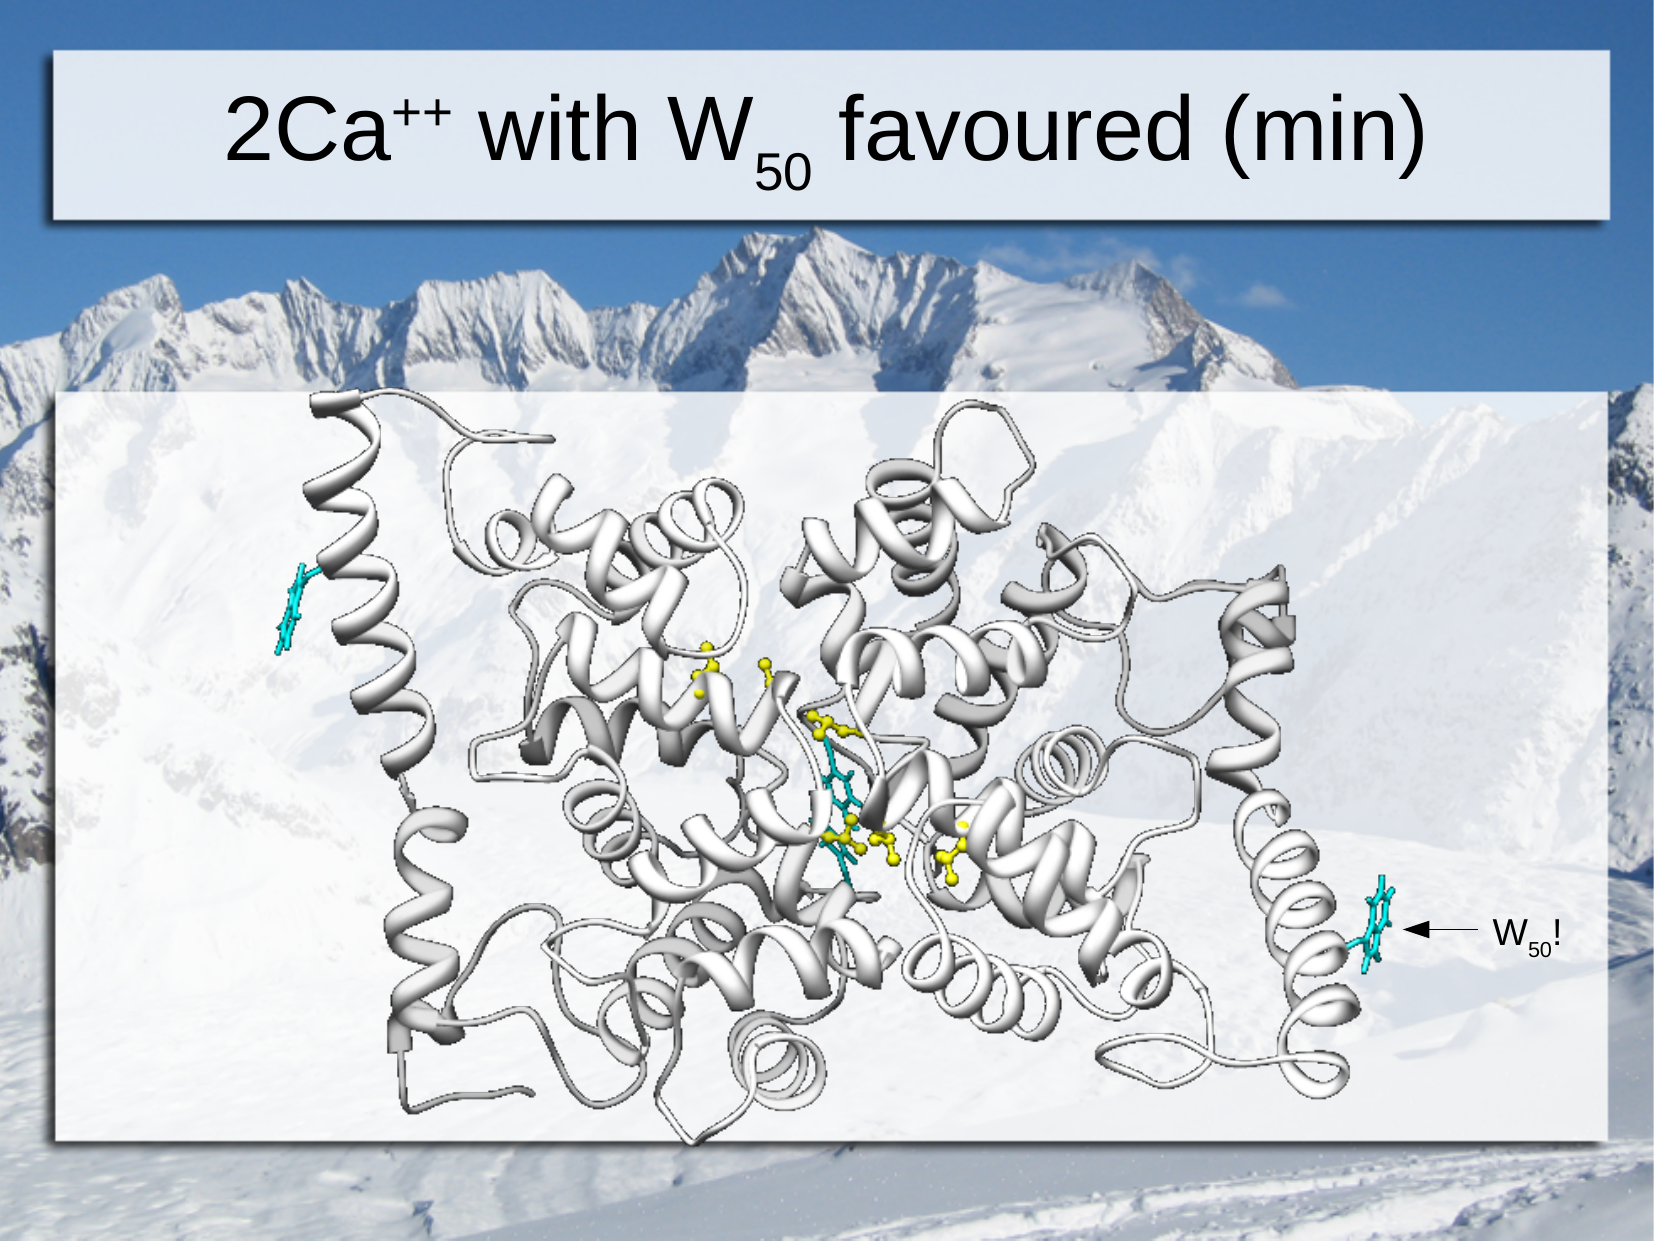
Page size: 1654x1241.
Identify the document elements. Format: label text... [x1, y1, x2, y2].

text_box W50! [1477, 903, 1578, 970]
picture [0, 0, 1654, 1241]
